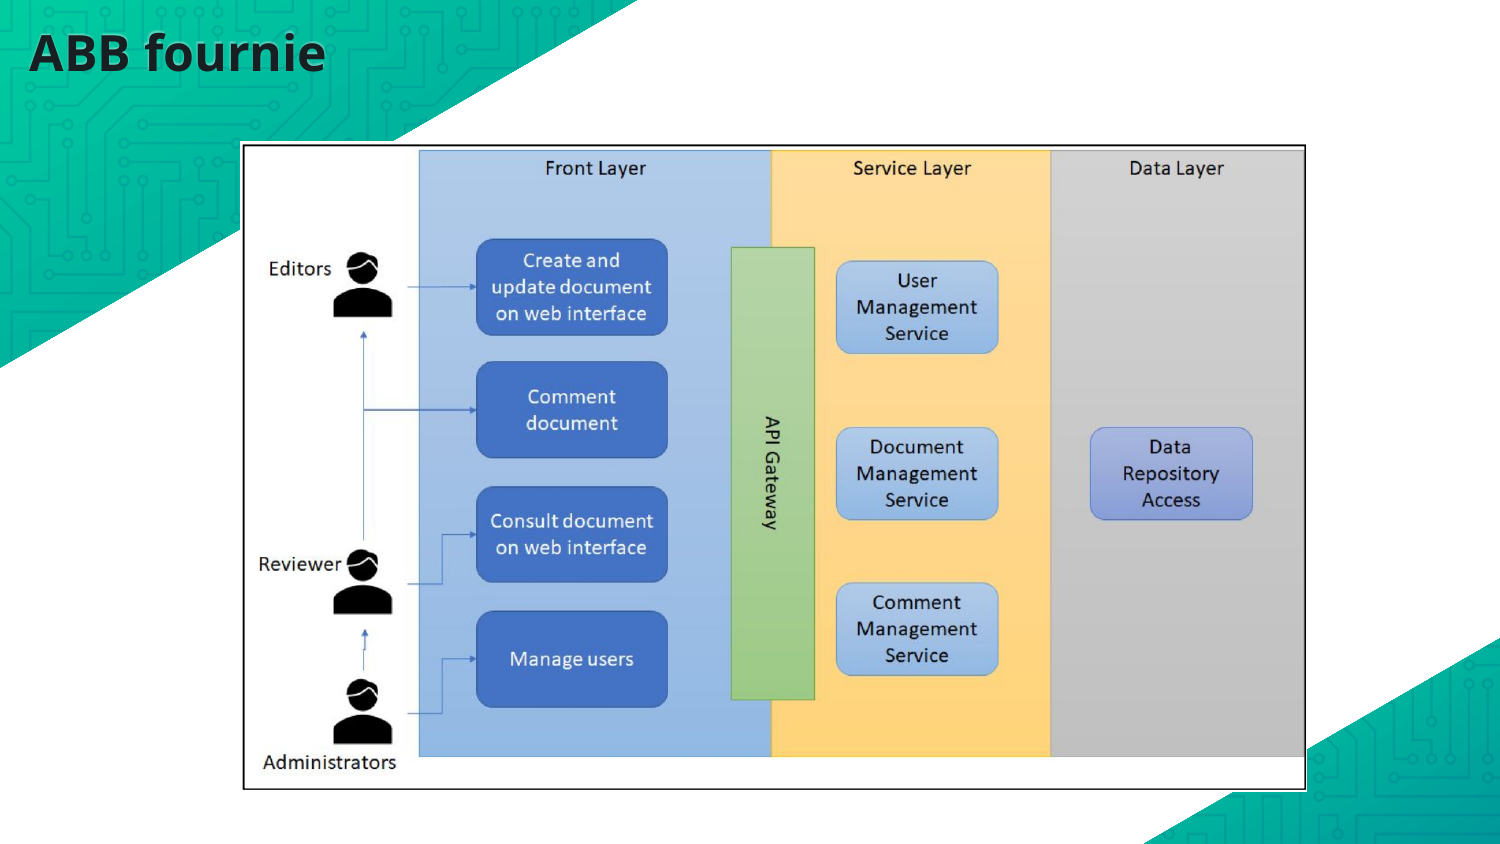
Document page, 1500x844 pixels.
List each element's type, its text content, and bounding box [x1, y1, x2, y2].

picture [240, 141, 1307, 792]
title ABB fournie [29, 28, 1250, 87]
